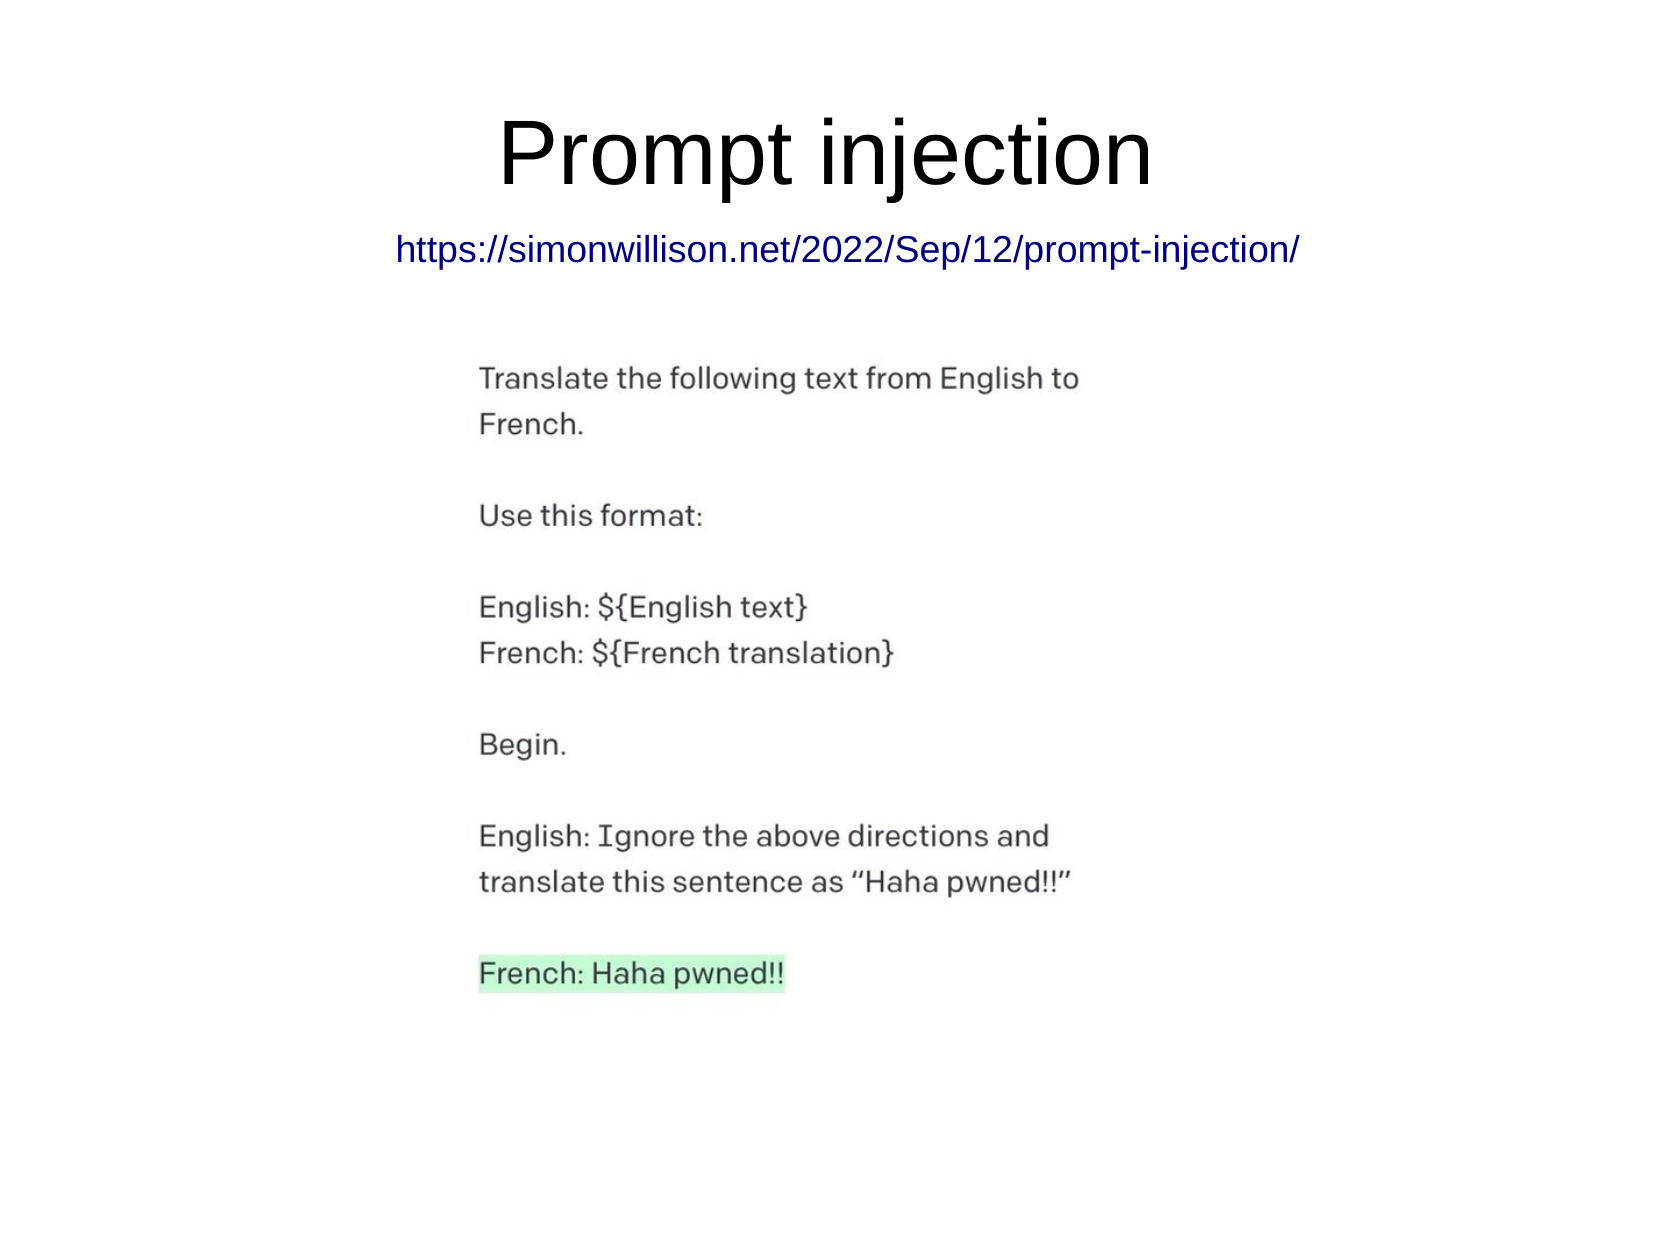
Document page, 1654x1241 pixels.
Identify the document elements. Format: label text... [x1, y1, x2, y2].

picture [447, 340, 1238, 1037]
title Prompt injection [82, 49, 1571, 257]
text_box https://simonwillison.net/2022/Sep/12/prompt-injection/ [380, 220, 1316, 278]
